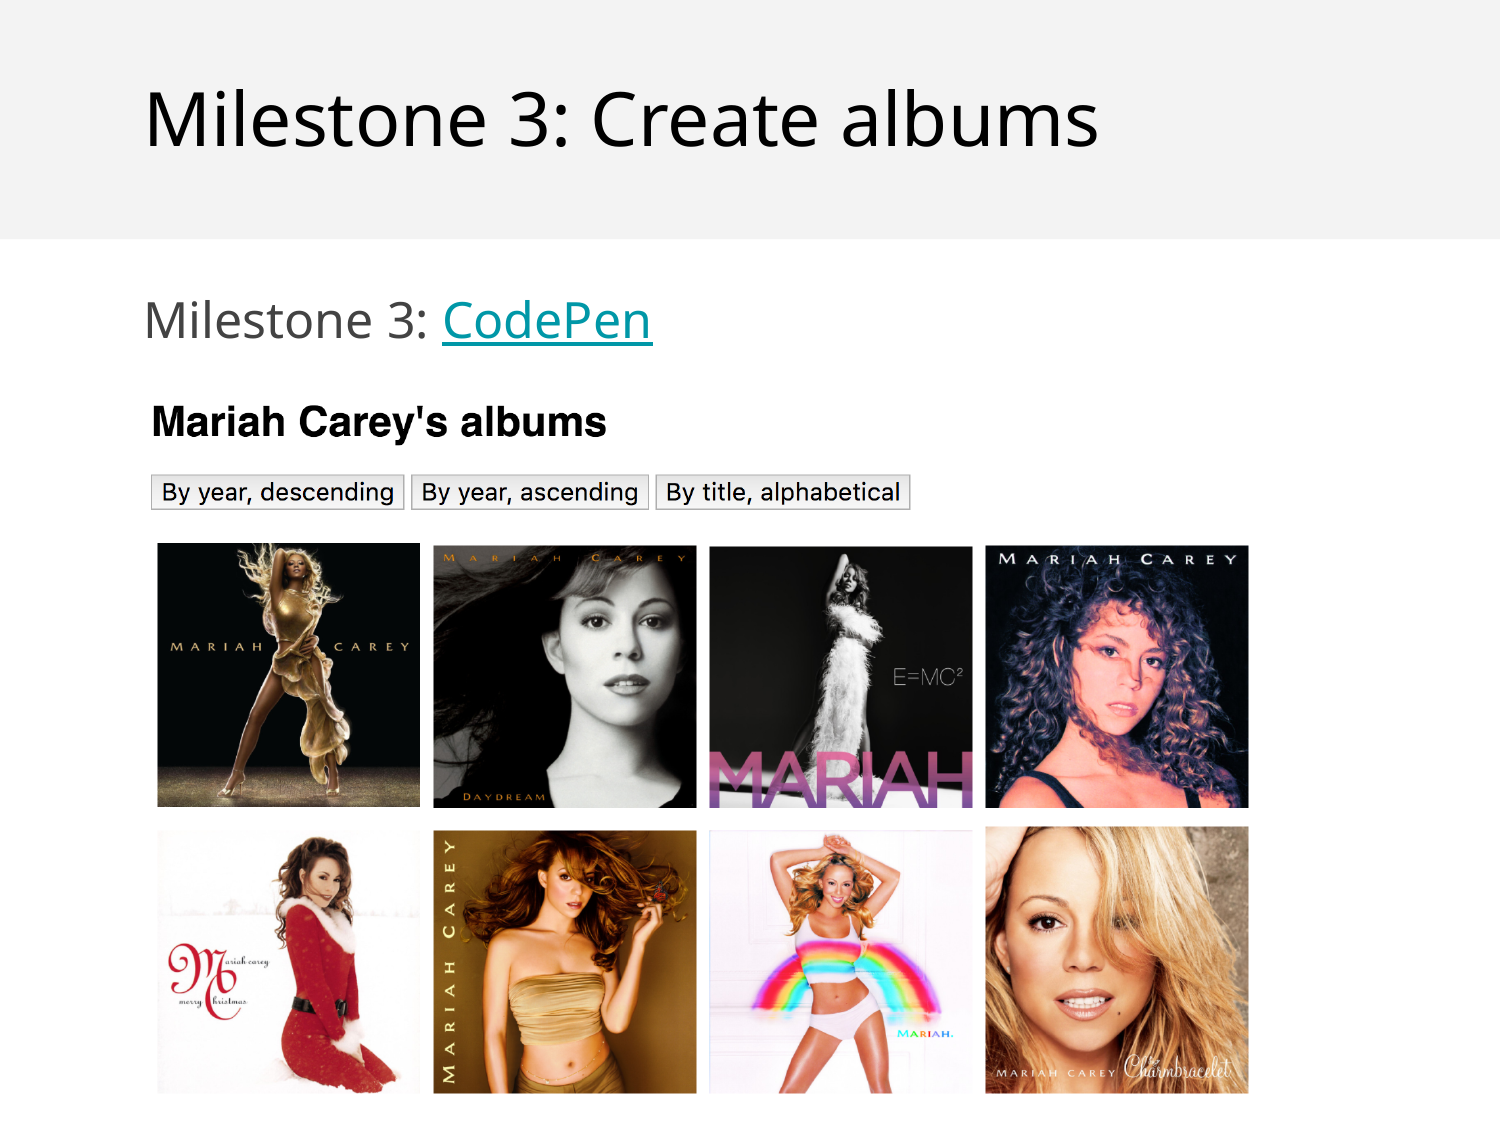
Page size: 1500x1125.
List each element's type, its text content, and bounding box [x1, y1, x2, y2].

picture [140, 382, 1256, 1105]
title Milestone 3: Create albums [128, 56, 1372, 183]
list Milestone 3: CodePen [128, 262, 1372, 354]
